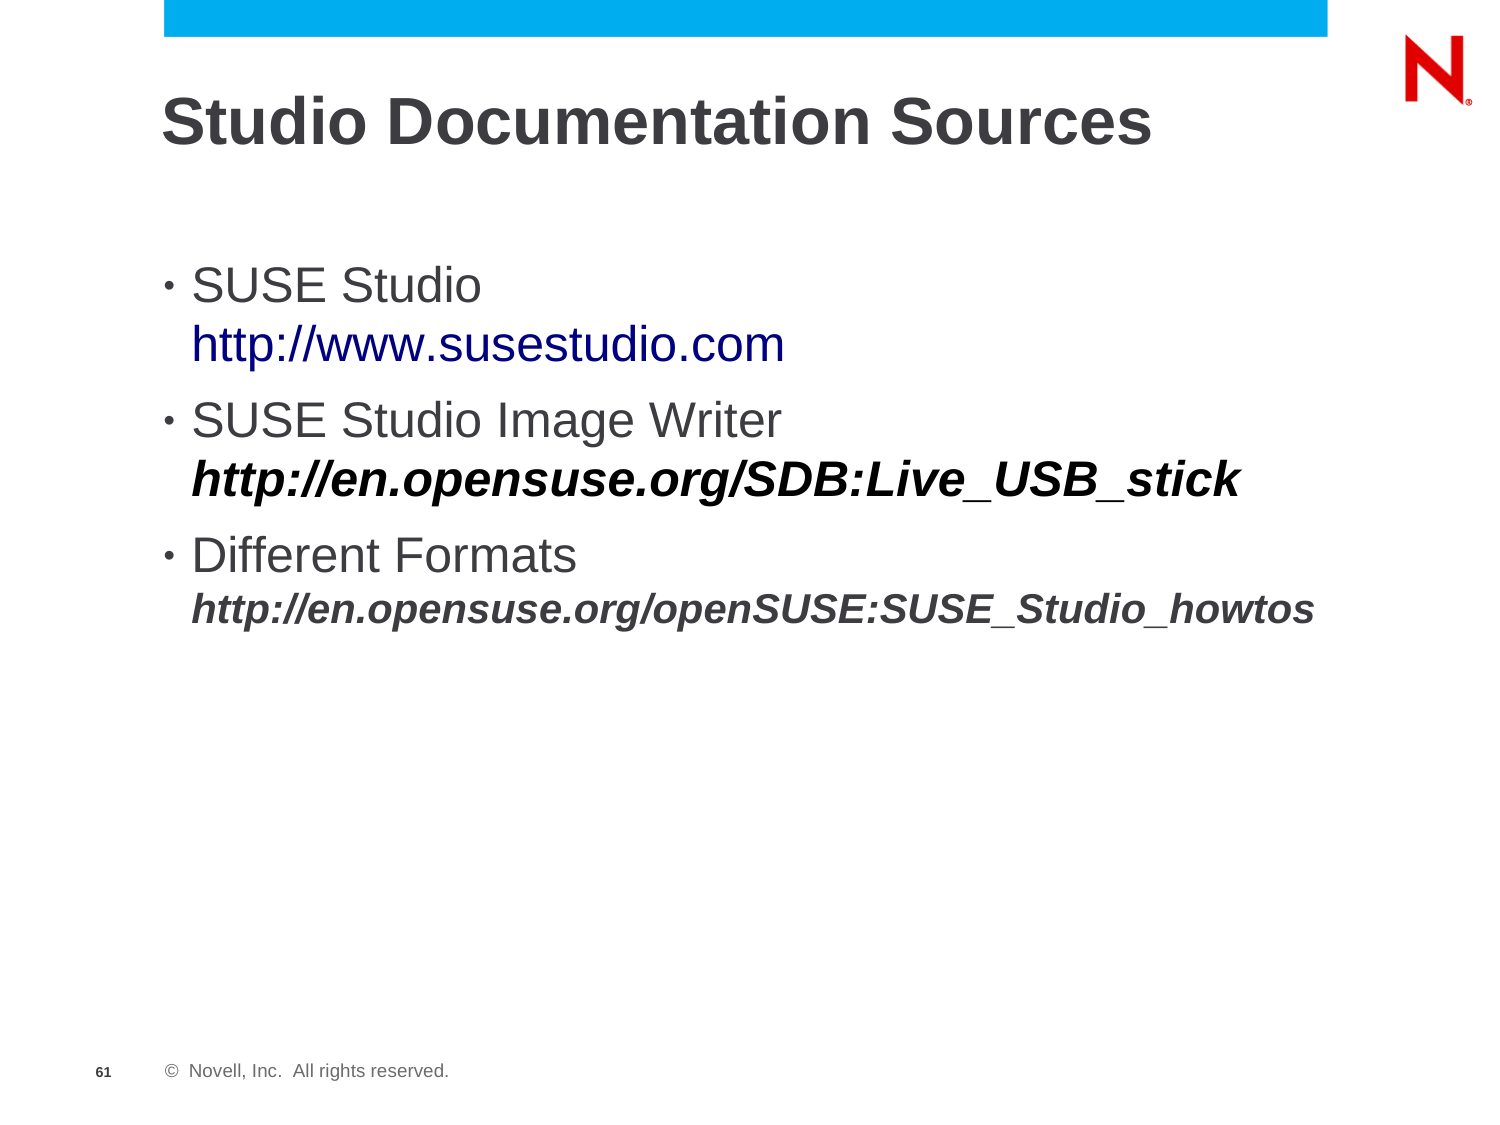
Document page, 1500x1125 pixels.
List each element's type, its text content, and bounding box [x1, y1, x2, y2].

list SUSE Studio http://www.susestudio.com SUSE Studio Image Writer http://en.opensuse.org/SDB:Live_USB_stick Different Formats http://en.opensuse.org/openSUSE:SUSE_Studio_howtos [163, 254, 1404, 986]
title Studio Documentation Sources [161, 41, 1383, 205]
picture [1403, 32, 1473, 107]
